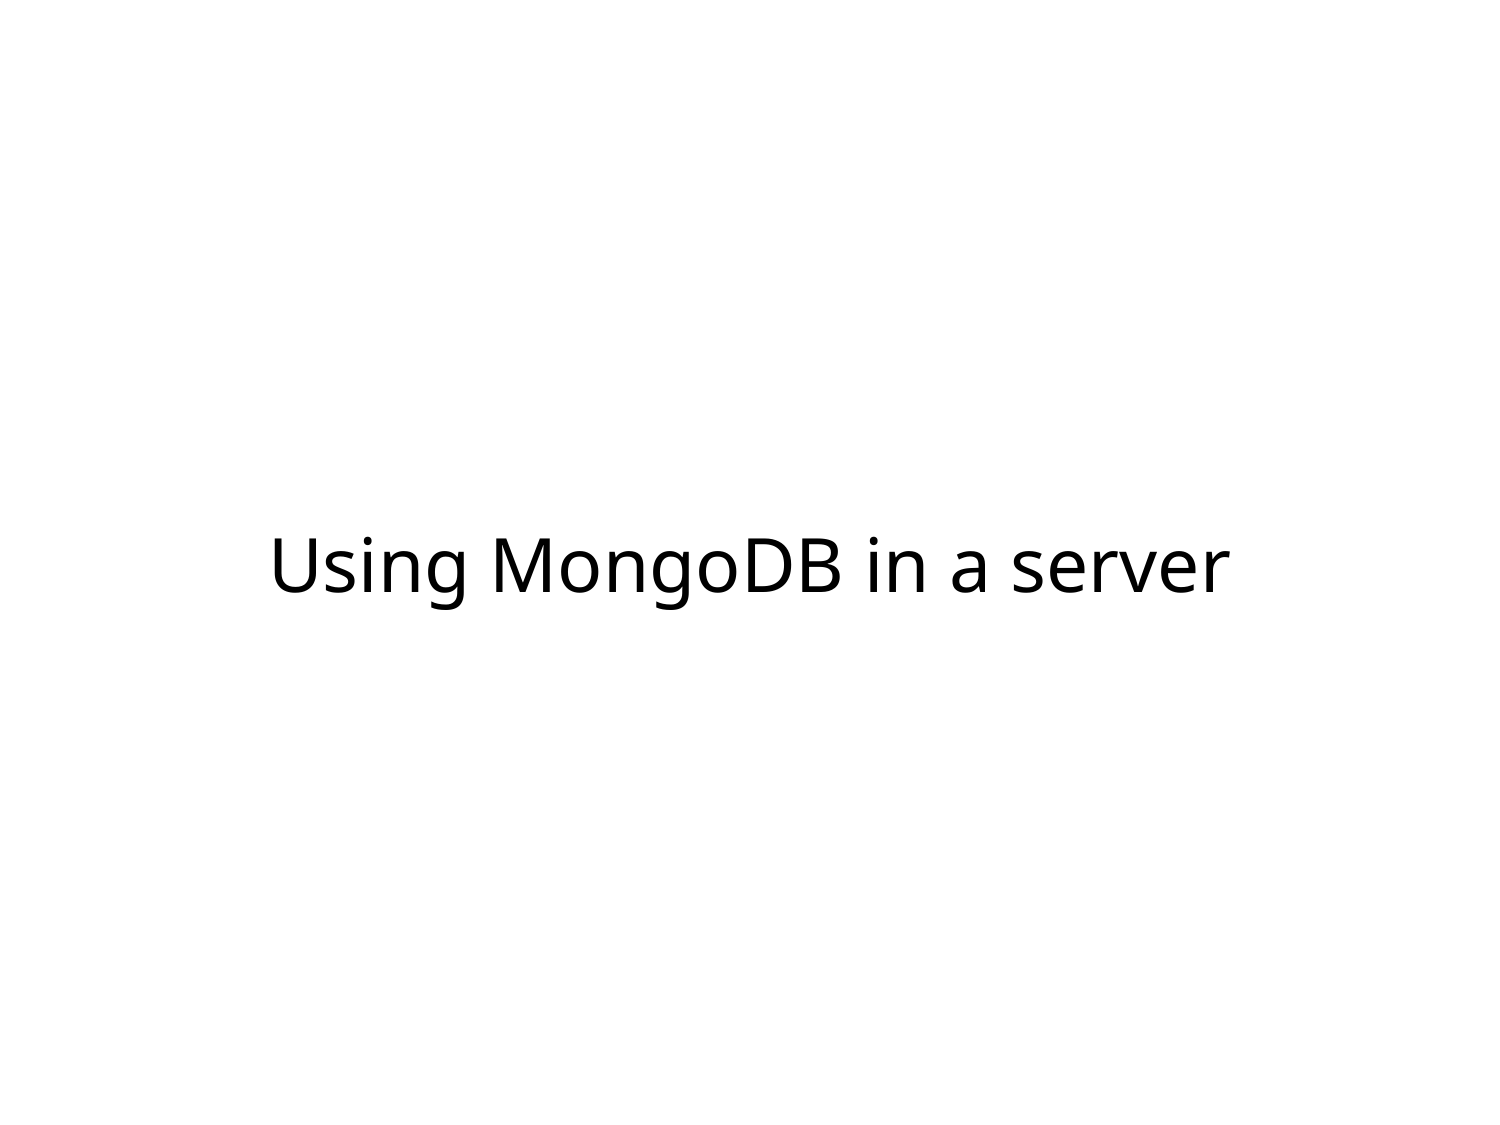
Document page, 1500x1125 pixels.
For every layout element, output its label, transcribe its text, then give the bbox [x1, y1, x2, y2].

title Using MongoDB in a server [51, 470, 1449, 655]
